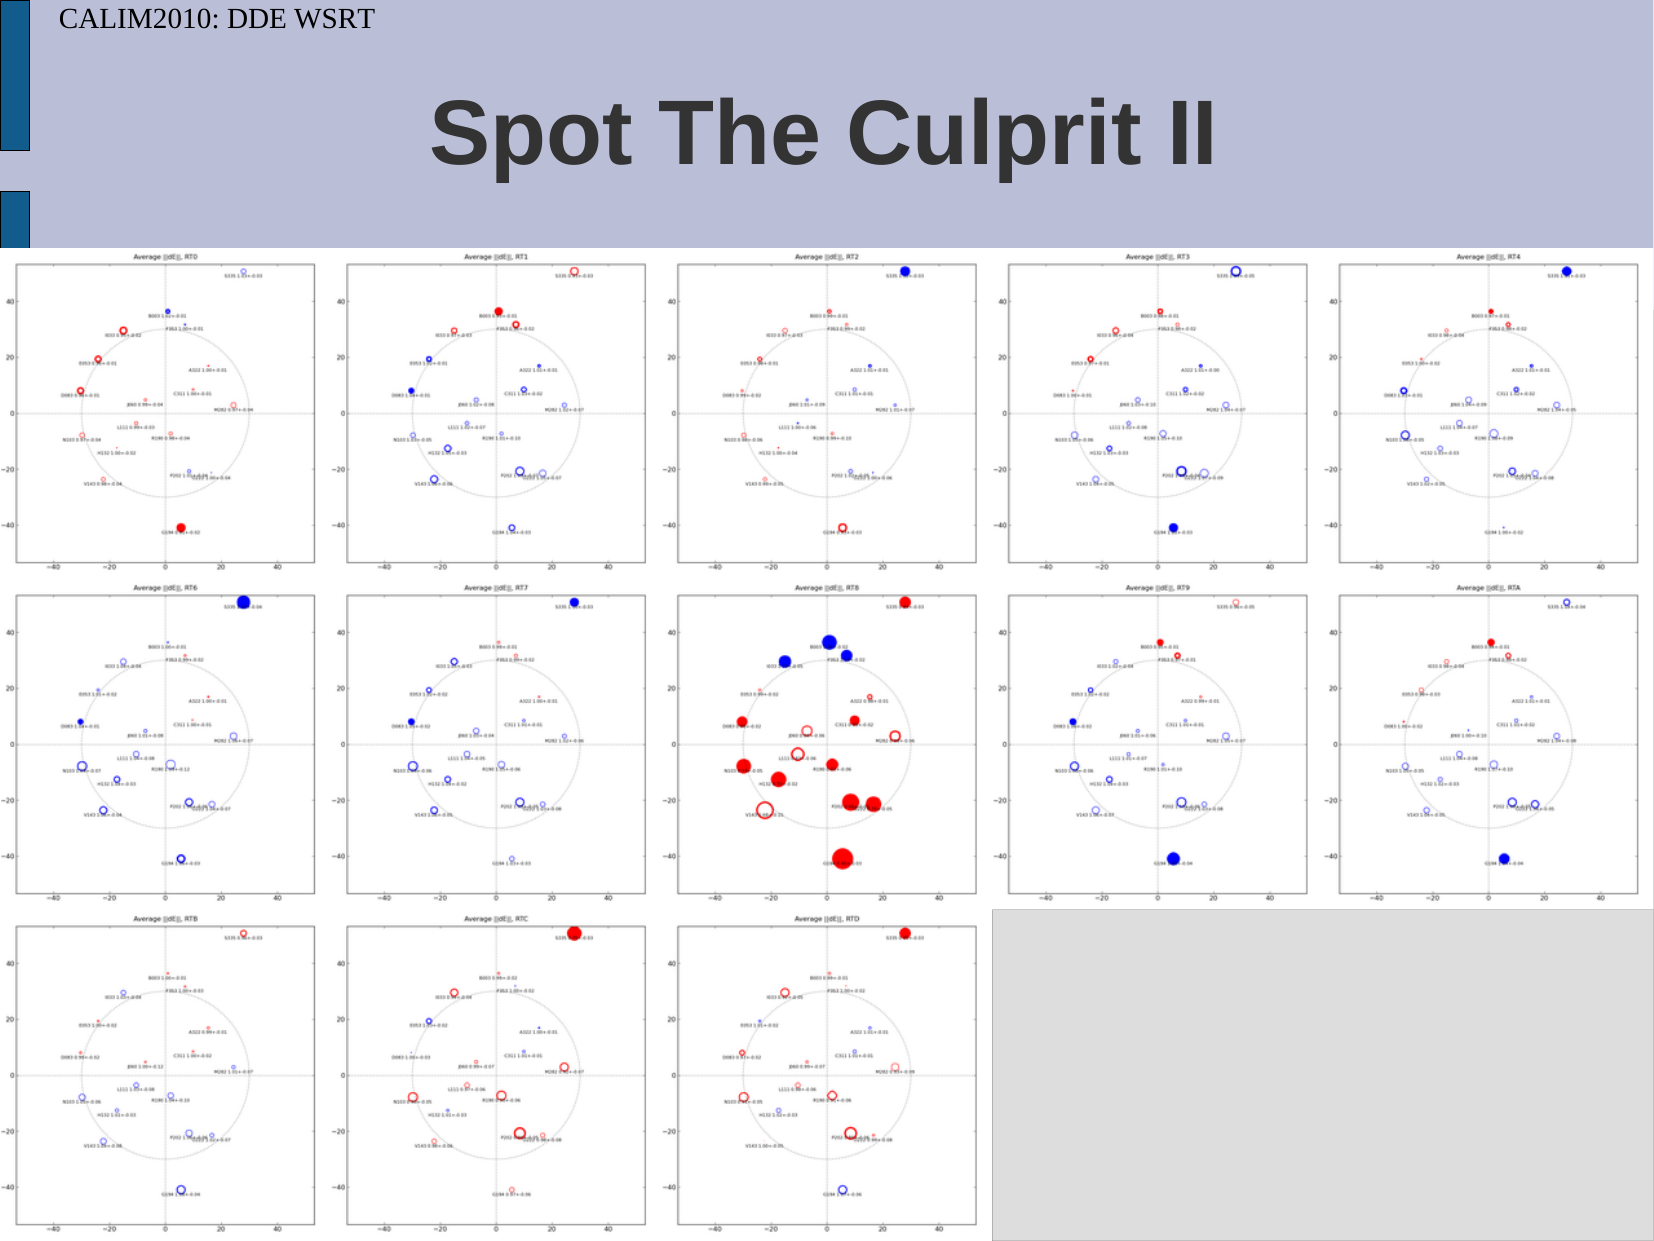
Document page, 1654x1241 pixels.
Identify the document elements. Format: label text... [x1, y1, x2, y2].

title Spot The Culprit II [118, 29, 1531, 237]
picture [0, 248, 1654, 1241]
